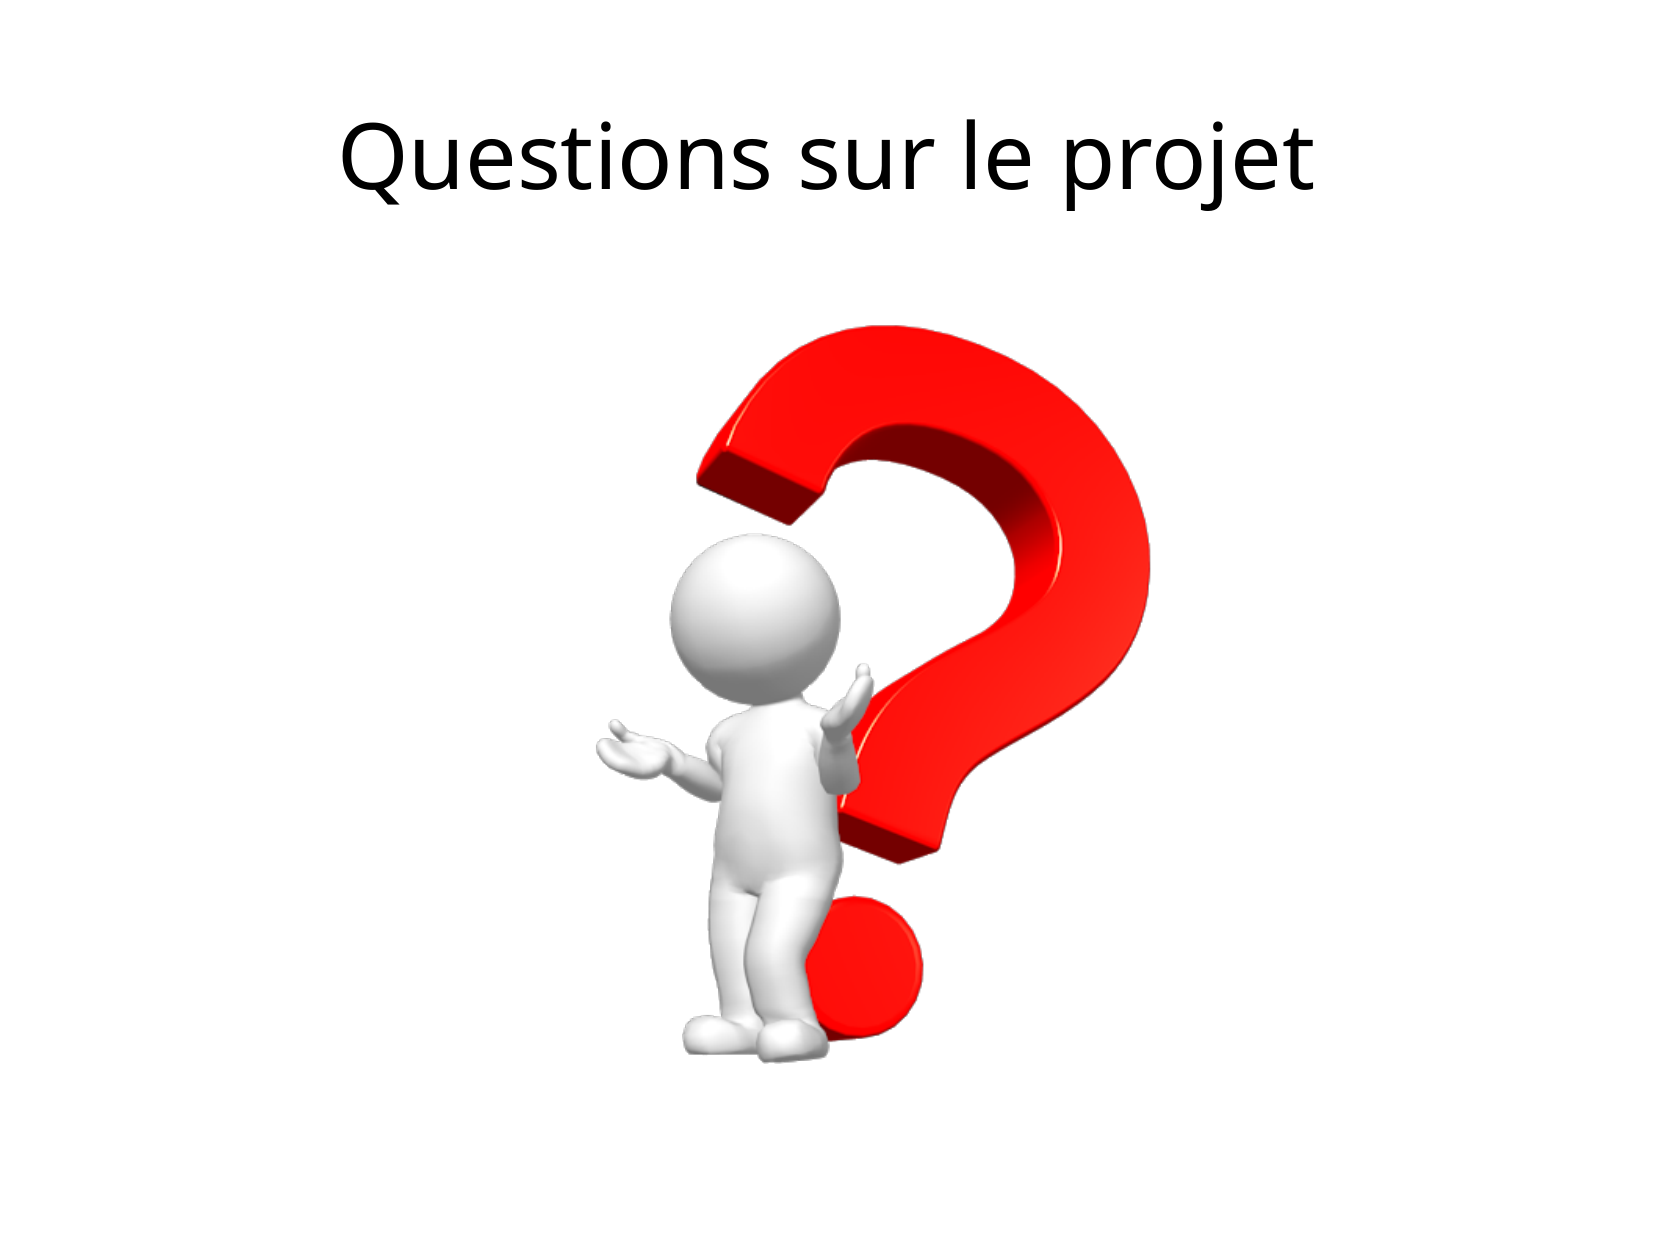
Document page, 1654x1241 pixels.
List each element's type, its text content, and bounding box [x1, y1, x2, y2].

title Questions sur le projet [82, 49, 1571, 257]
picture [426, 299, 1227, 1100]
